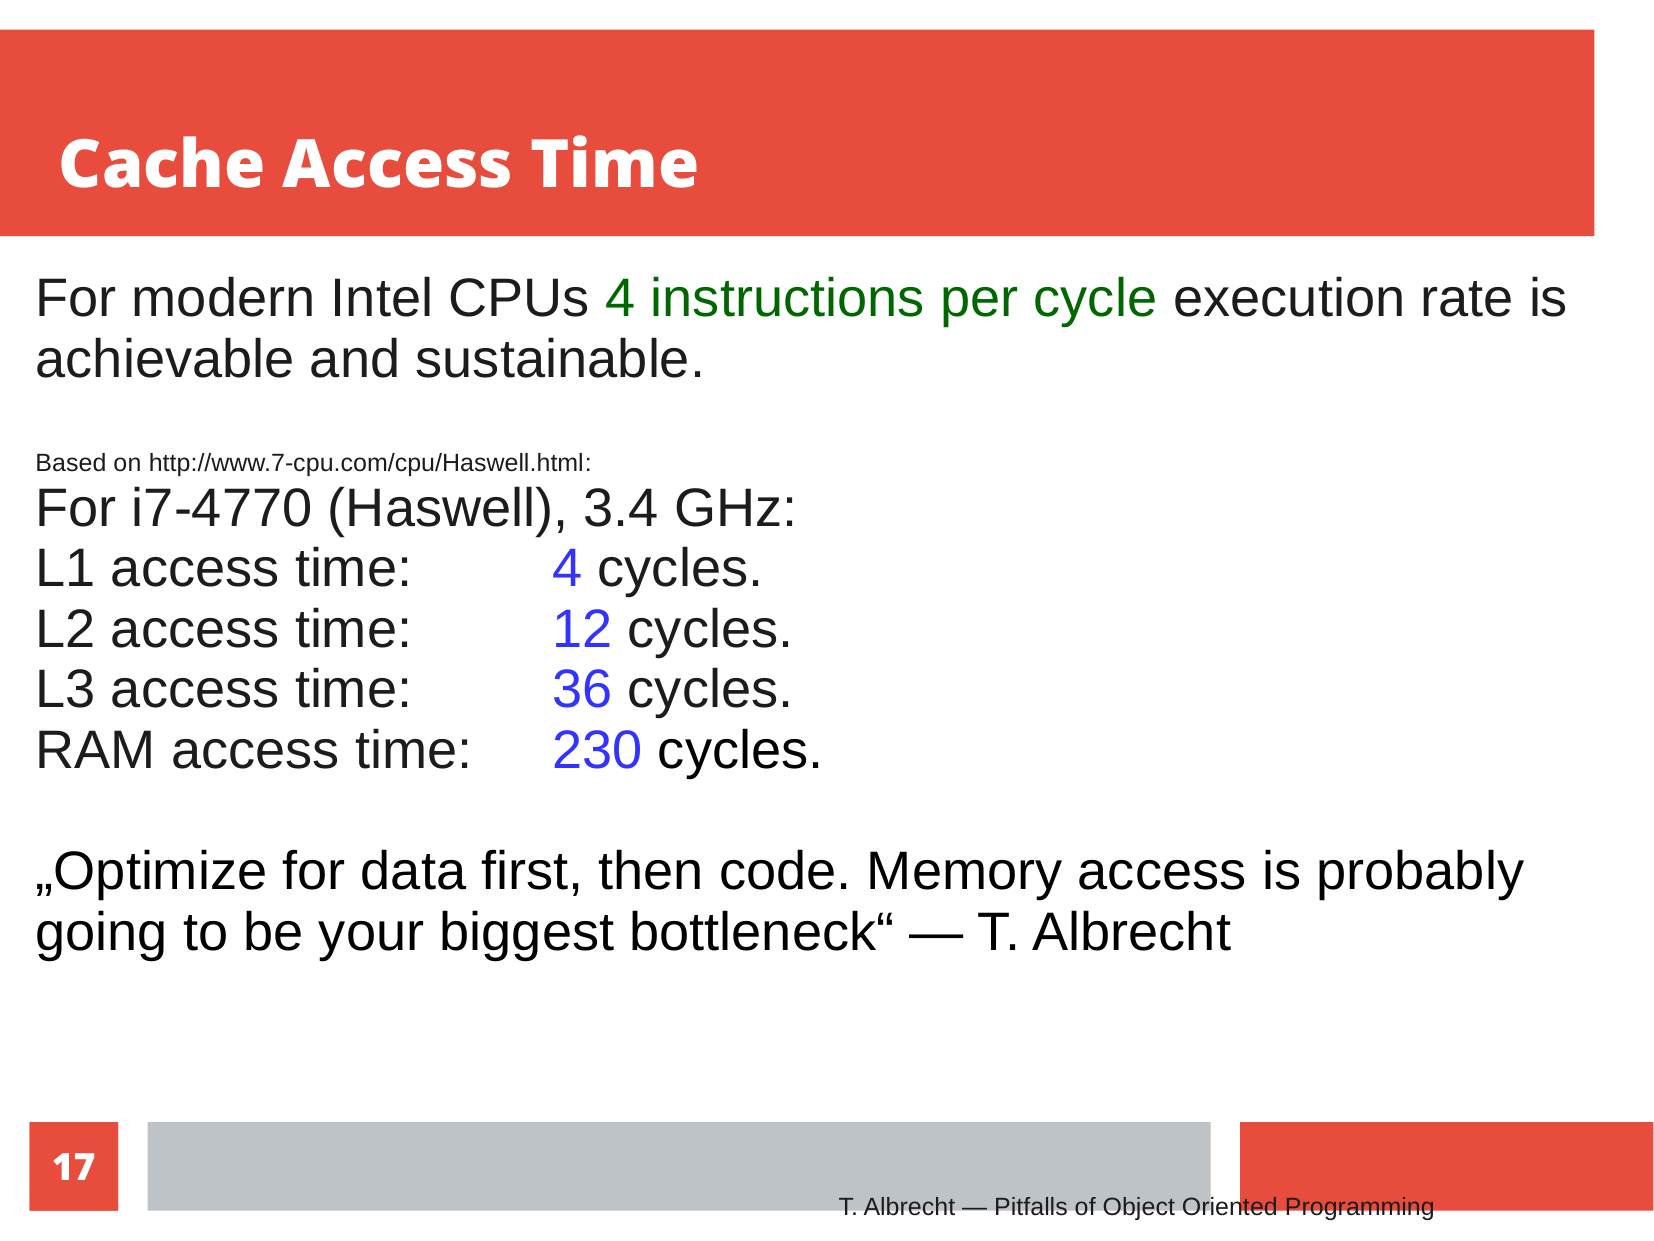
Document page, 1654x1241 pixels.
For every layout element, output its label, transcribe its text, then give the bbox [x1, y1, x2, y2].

text_box T. Albrecht — Pitfalls of Object Oriented Programming [838, 1192, 1619, 1223]
text_box For modern Intel CPUs 4 instructions per cycle execution rate is achievable and sustainable. Based on http://www.7-cpu.com/cpu/Haswell.html: For i7-4770 (Haswell), 3.4 GHz: L1 access time: 4 cycles. L2 access time: 12 cycles. L3 access time: 36 cycles. RAM access time: 230 cycles. „Optimize for data first, then code. Memory access is probably going to be your biggest bottleneck“ — T. Albrecht [35, 267, 1595, 888]
title Cache Access Time [59, 59, 1595, 207]
